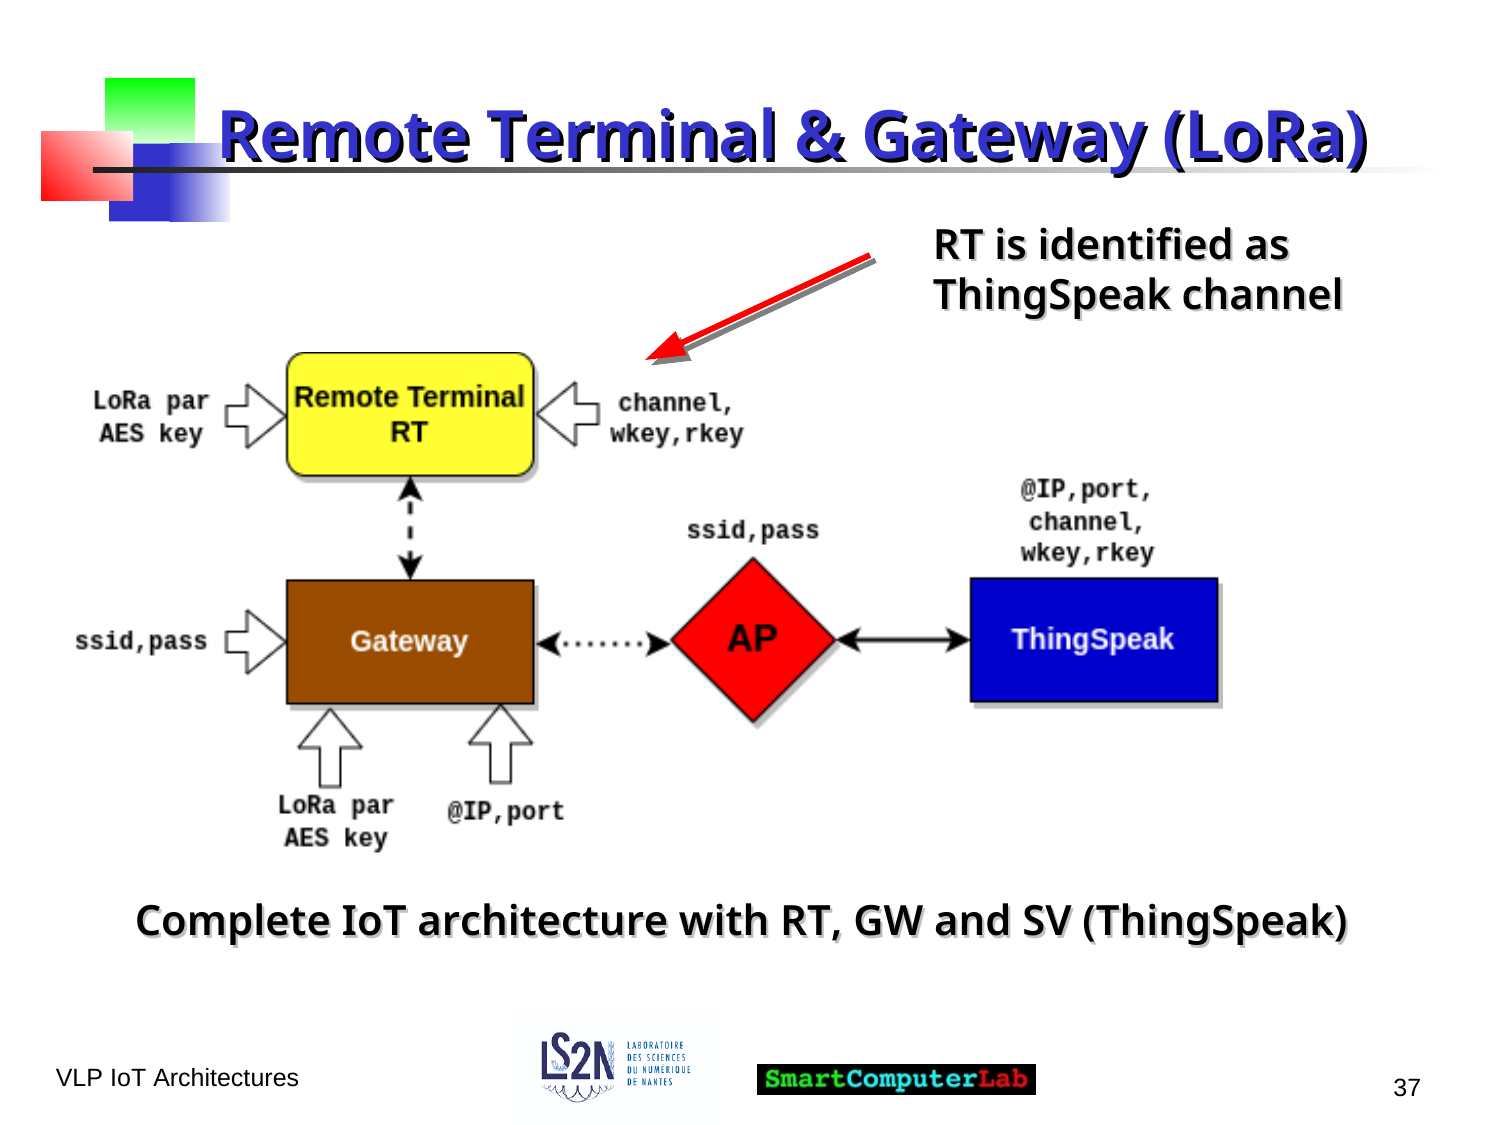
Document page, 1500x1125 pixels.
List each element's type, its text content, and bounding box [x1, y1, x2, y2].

picture [75, 352, 1223, 856]
text_box Complete IoT architecture with RT, GW and SV (ThingSpeak) [120, 886, 1426, 962]
picture [510, 1009, 721, 1125]
picture [757, 1064, 1036, 1095]
title Remote Terminal & Gateway (LoRa) [110, 84, 1474, 180]
text_box RT is identified as ThingSpeak channel [918, 210, 1381, 325]
